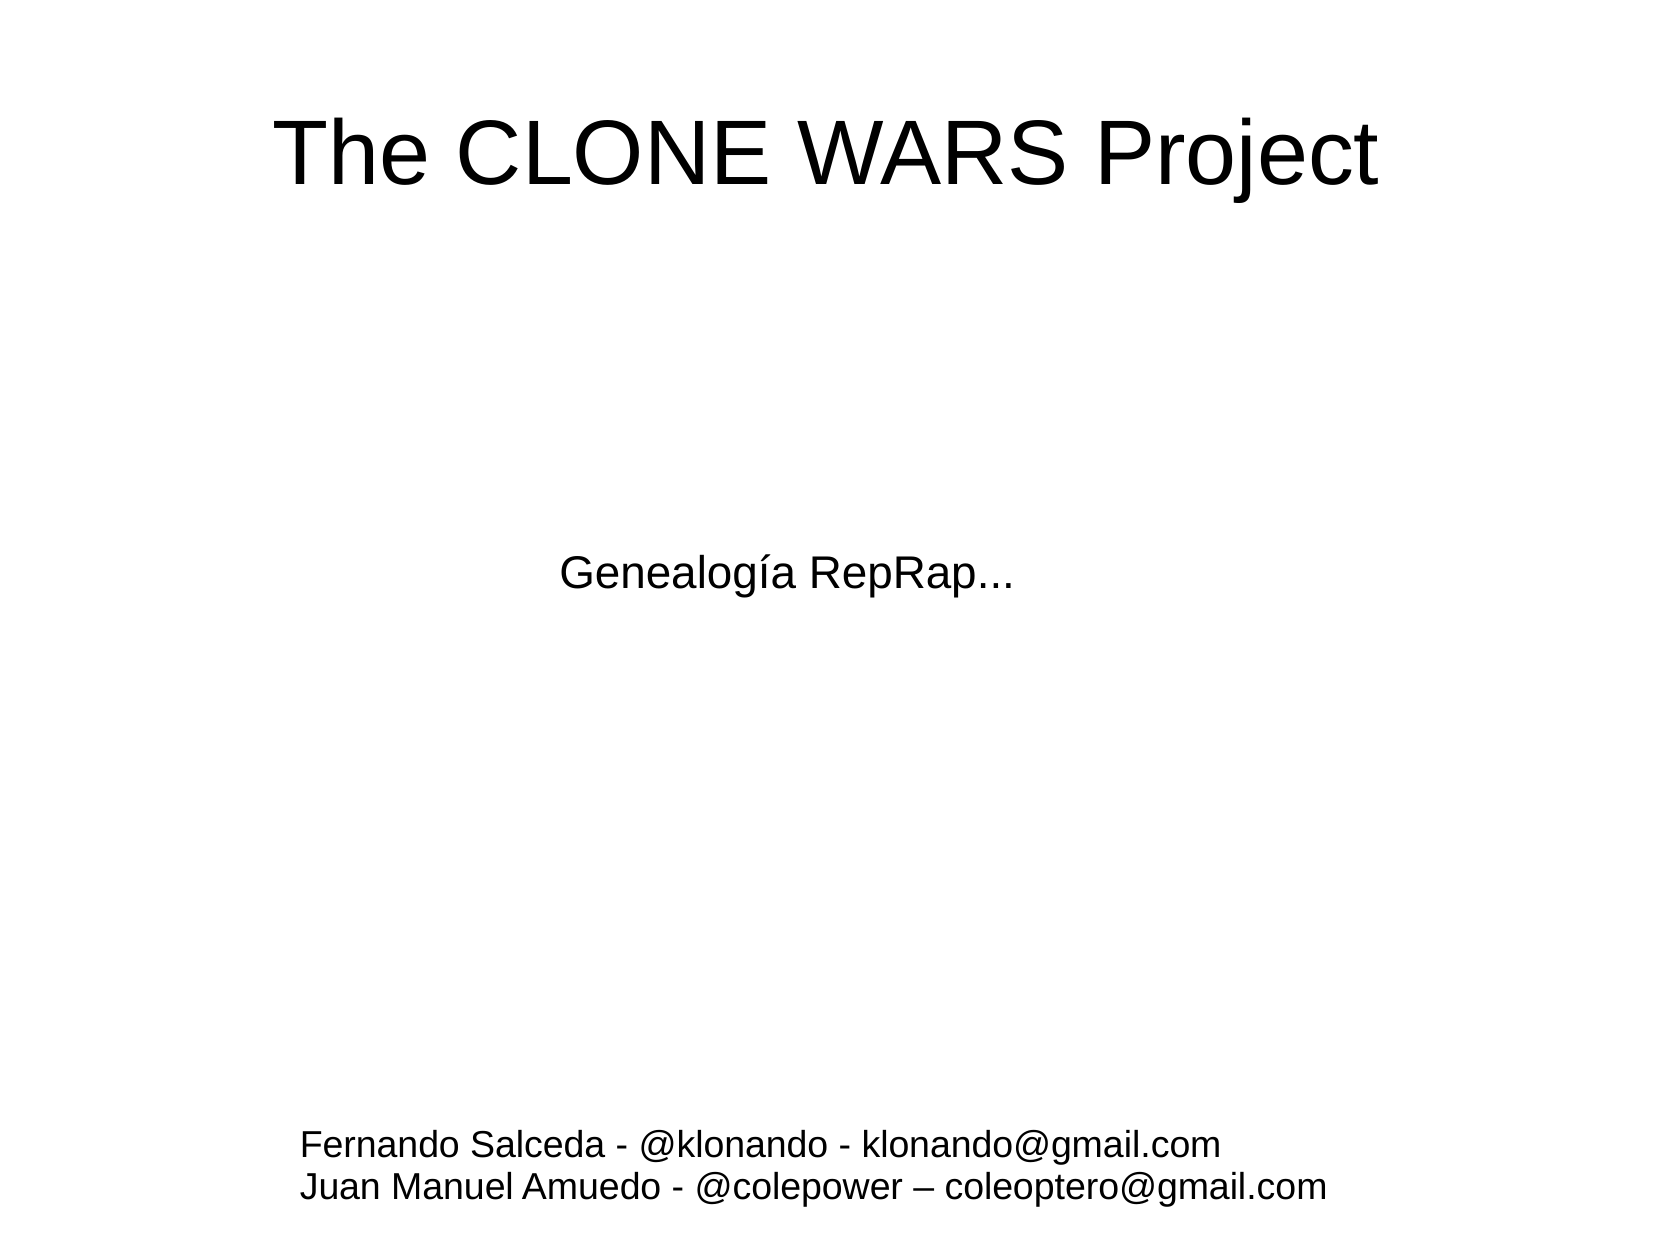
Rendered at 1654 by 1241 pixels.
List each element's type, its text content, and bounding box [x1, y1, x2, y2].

text_box Genealogía RepRap... [544, 540, 1036, 661]
title The CLONE WARS Project [82, 49, 1571, 257]
text_box Fernando Salceda - @klonando - klonando@gmail.com Juan Manuel Amuedo - @colepower – coleoptero@gmail.com [285, 1116, 1343, 1216]
